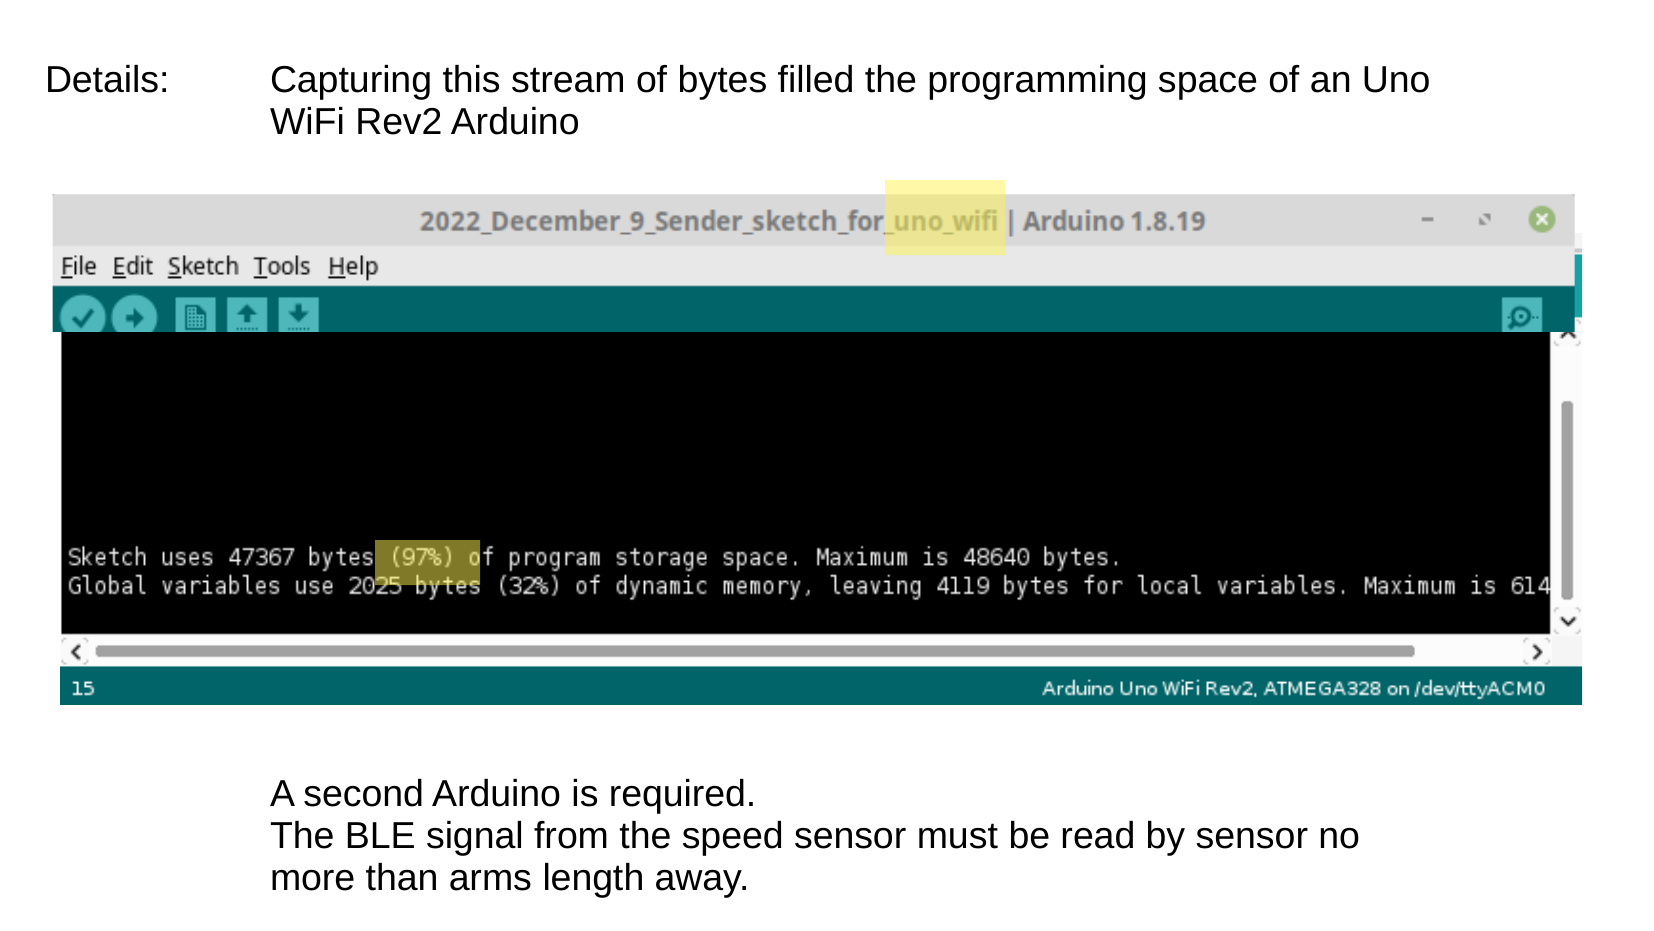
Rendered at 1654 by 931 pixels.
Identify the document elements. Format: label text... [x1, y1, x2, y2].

text_box Details: Capturing this stream of bytes filled the programming space of an Uno WiFi Rev2 Arduino A second Arduino is required. The BLE signal from the speed sensor must be read by sensor no more than arms length away. [30, 51, 1470, 931]
text_box [885, 180, 1006, 256]
text_box [375, 540, 481, 586]
picture [52, 194, 1583, 706]
